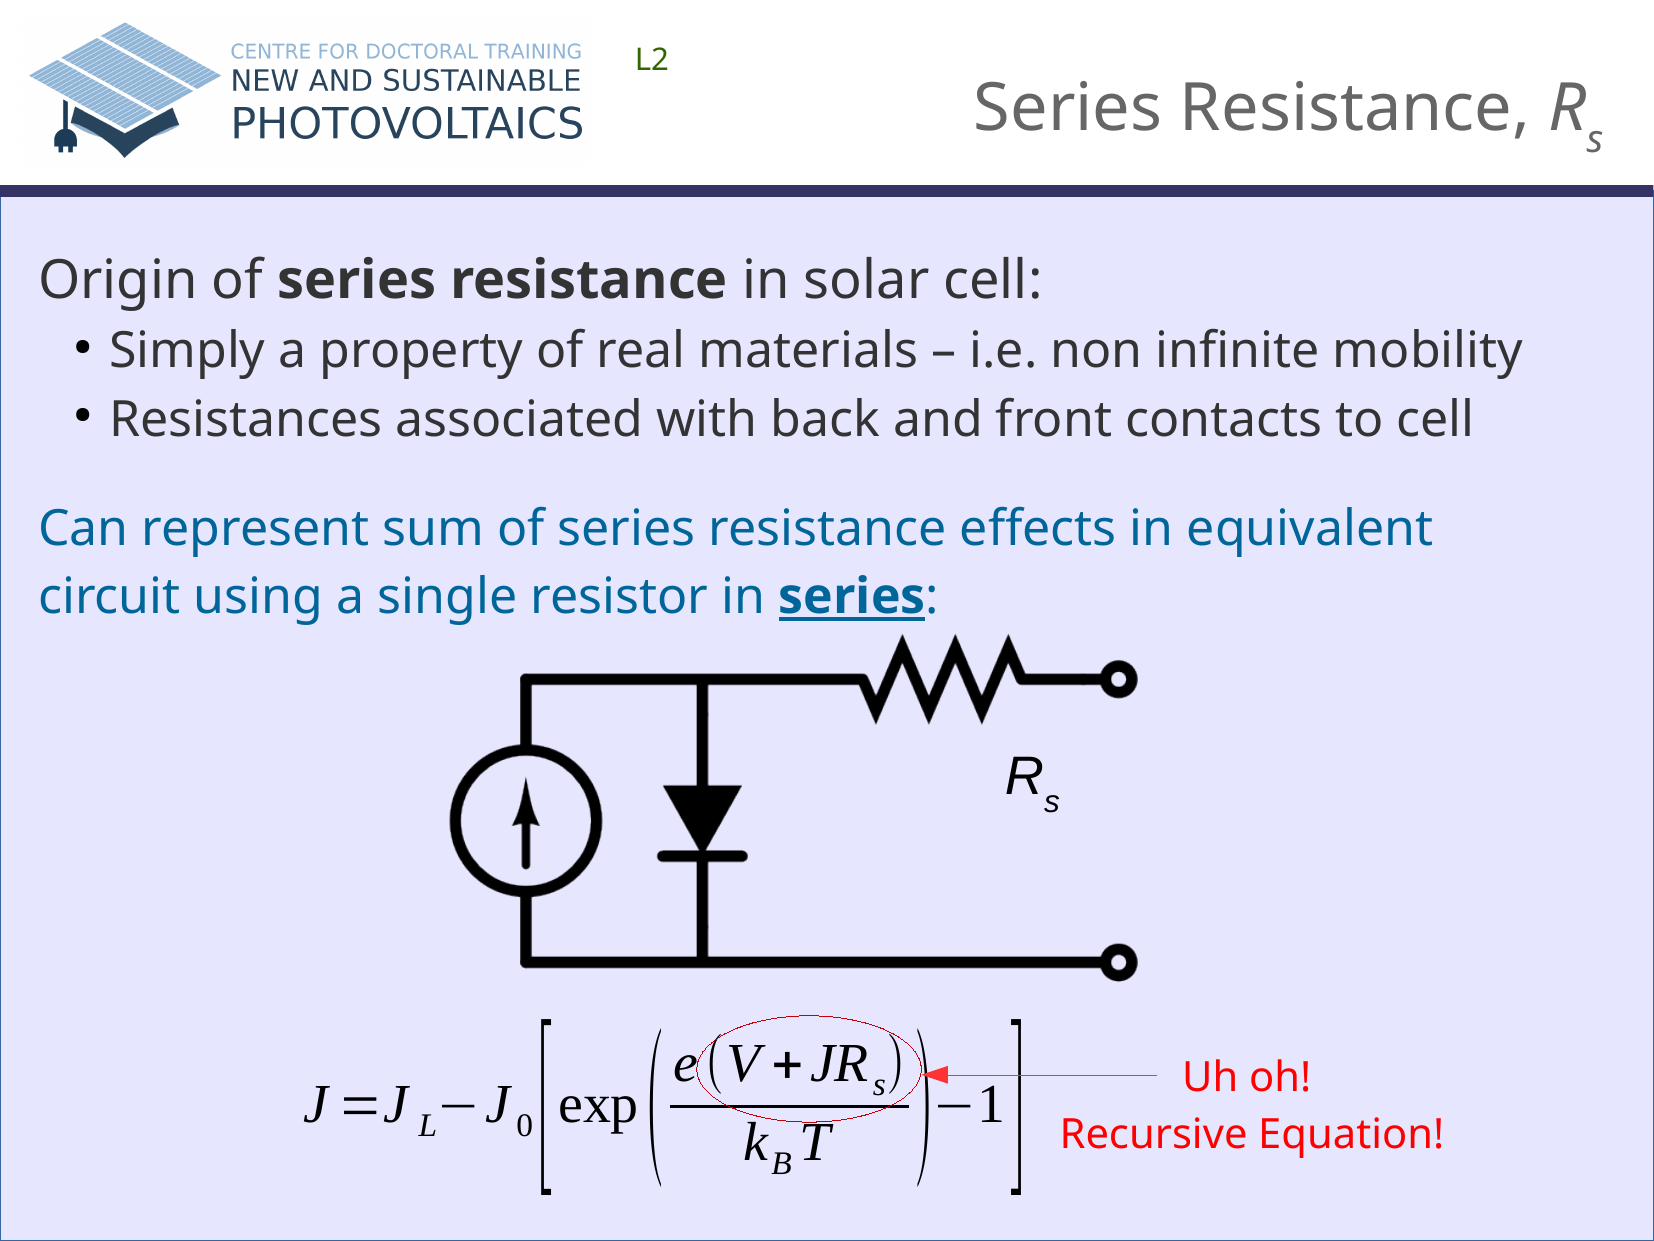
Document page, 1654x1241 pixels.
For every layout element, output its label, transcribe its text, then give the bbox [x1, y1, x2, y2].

text_box Origin of series resistance in solar cell: Simply a property of real materials – i.e. non infinite mobility Resistances associated with back and front contacts to cell [23, 232, 1607, 522]
text_box L2 [620, 29, 880, 80]
text_box Rs [990, 738, 1075, 827]
chart [289, 1015, 1041, 1198]
picture [454, 605, 466, 609]
text_box [0, 197, 1654, 1241]
picture [19, 17, 591, 166]
text_box Can represent sum of series resistance effects in equivalent circuit using a single resistor in series: [23, 484, 1595, 858]
picture [425, 605, 1193, 1039]
picture [666, 605, 678, 609]
text_box Uh oh! Recursive Equation! [466, 1039, 1654, 1241]
text_box Series Resistance, Rs [708, 51, 1619, 159]
